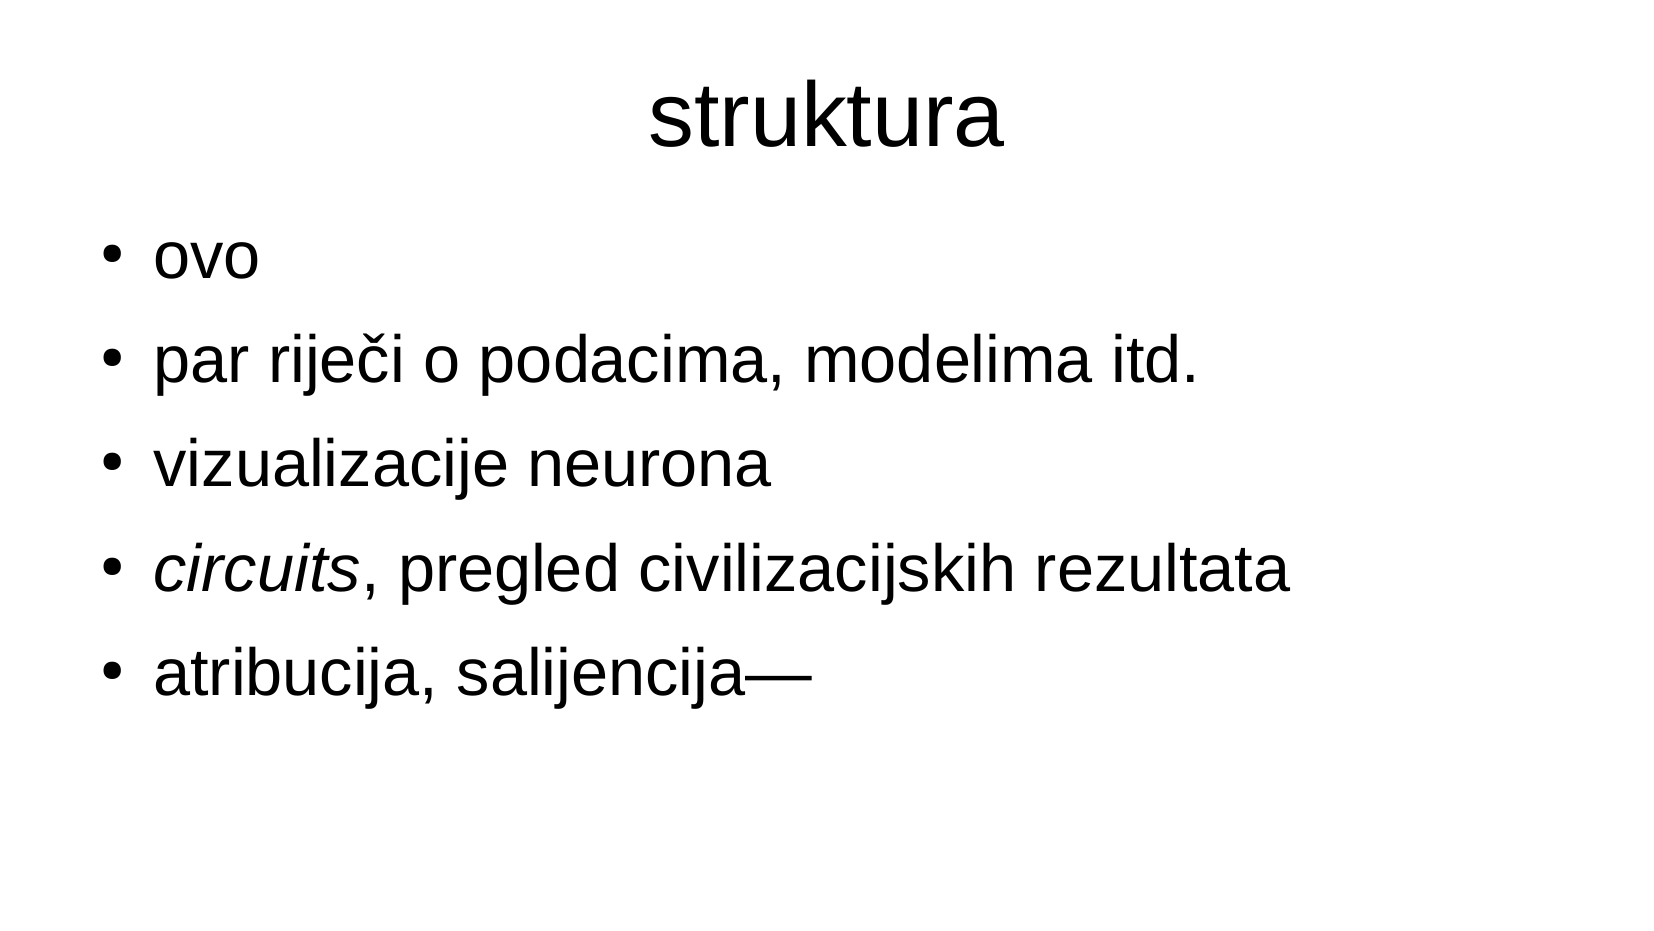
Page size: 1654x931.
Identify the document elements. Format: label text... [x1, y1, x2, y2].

title struktura [82, 37, 1571, 193]
list ovo par riječi o podacima, modelima itd. vizualizacije neurona circuits, pregled civilizacijskih rezultata atribucija, salijencija— [82, 217, 1571, 758]
